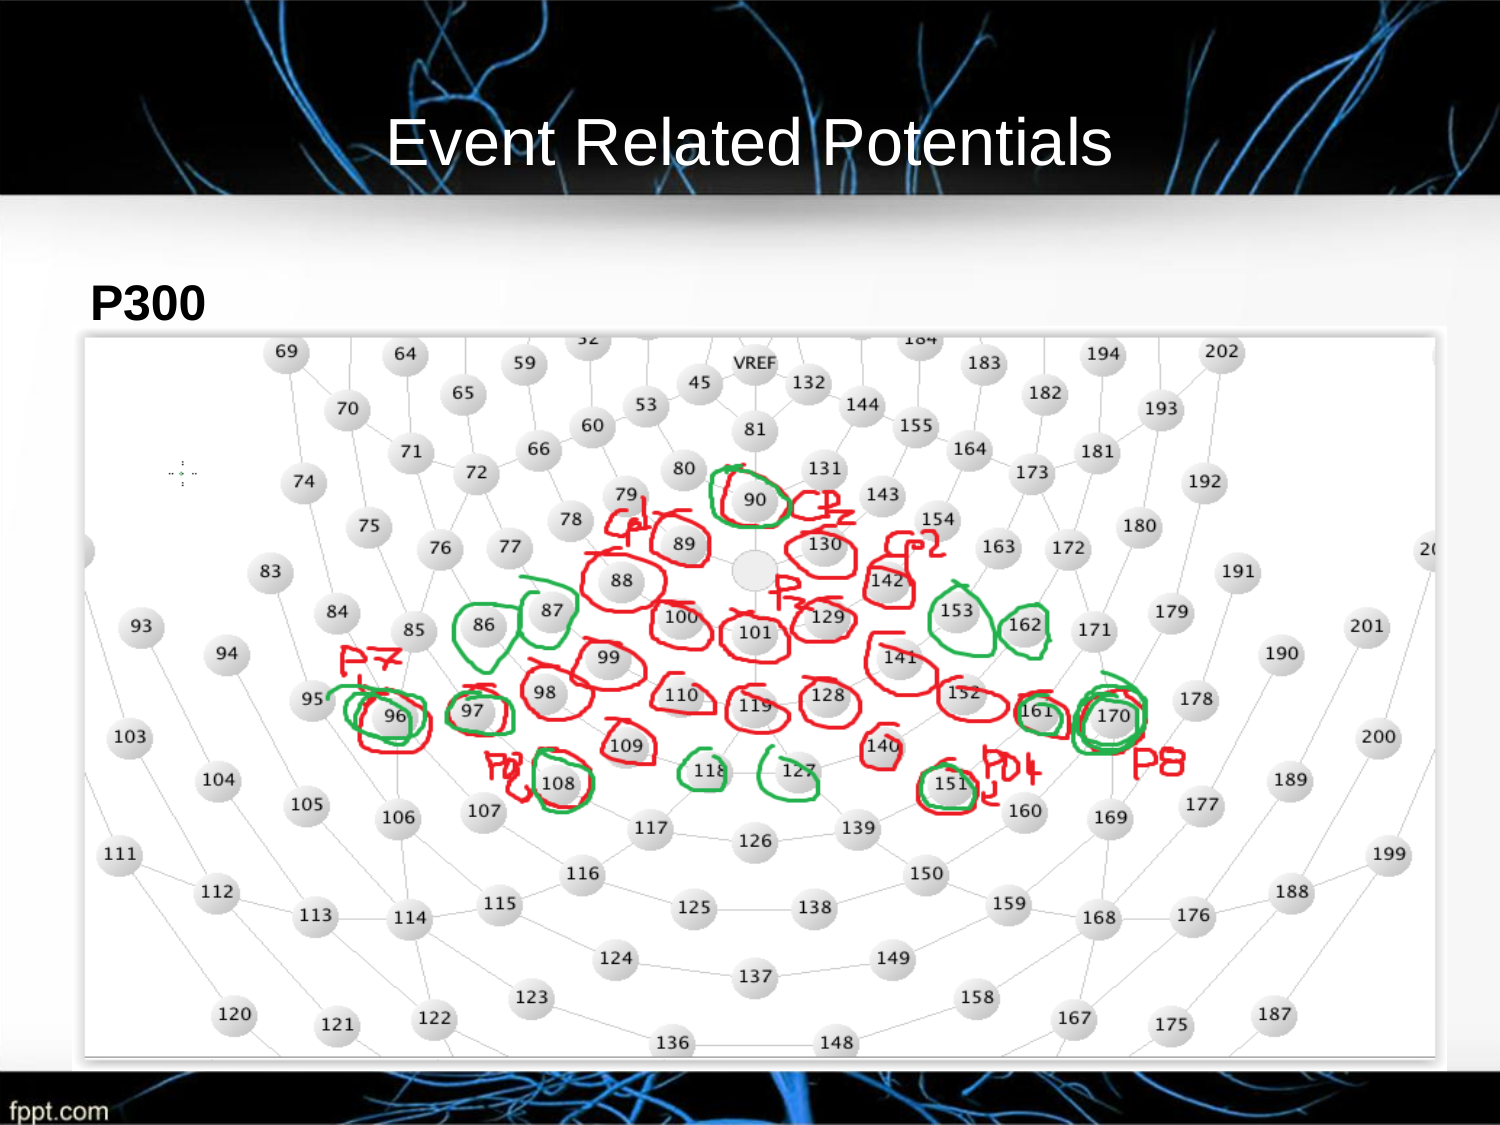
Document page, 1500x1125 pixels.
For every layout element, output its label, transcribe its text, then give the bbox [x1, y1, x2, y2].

list P300 [75, 262, 1425, 326]
title Event Related Potentials [75, 45, 1425, 233]
picture [0, 0, 1500, 1125]
